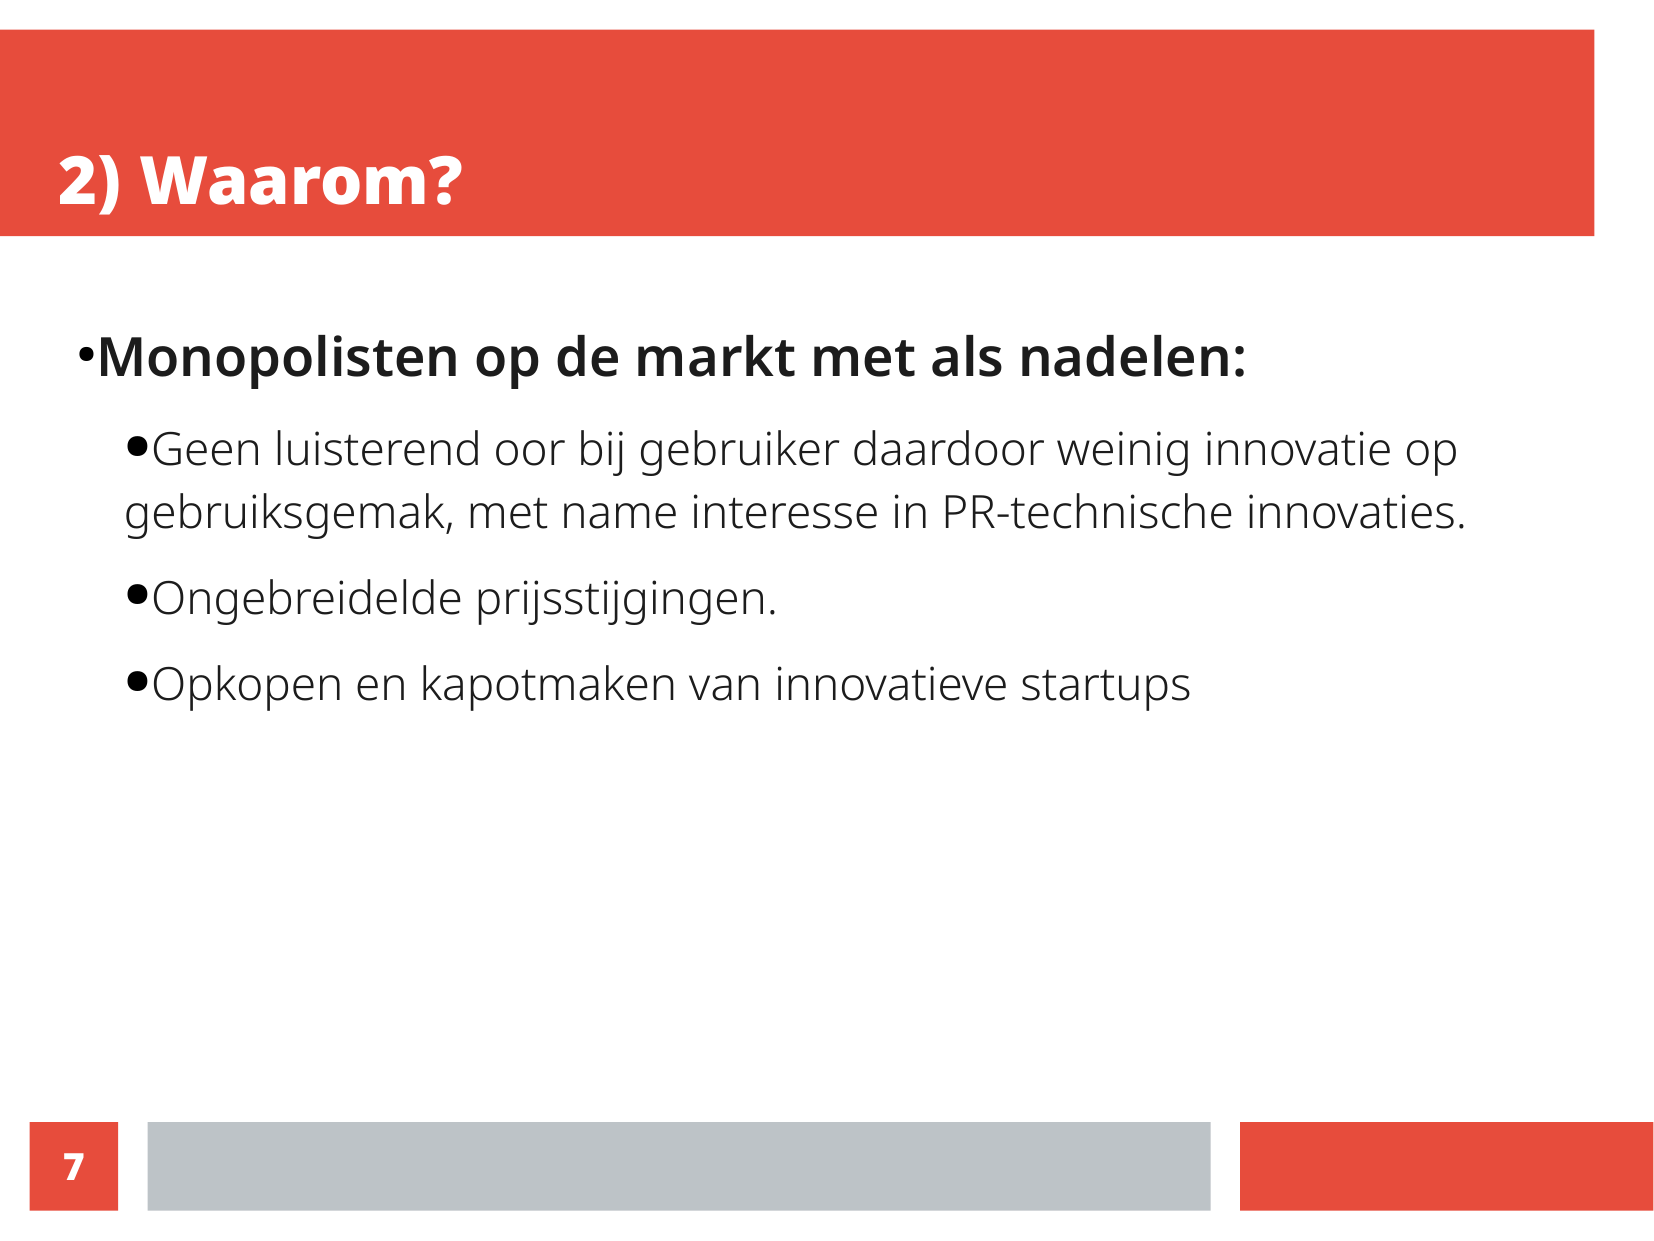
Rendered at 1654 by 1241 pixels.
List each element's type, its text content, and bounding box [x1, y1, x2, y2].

title 2) Waarom? [59, 59, 1595, 225]
list Monopolisten op de markt met als nadelen: Geen luisterend oor bij gebruiker daardoor weinig innovatie op gebruiksgemak, met name interesse in PR-technische innovaties. Ongebreidelde prijsstijgingen. Opkopen en kapotmaken van innovatieve startups [76, 318, 1583, 1087]
